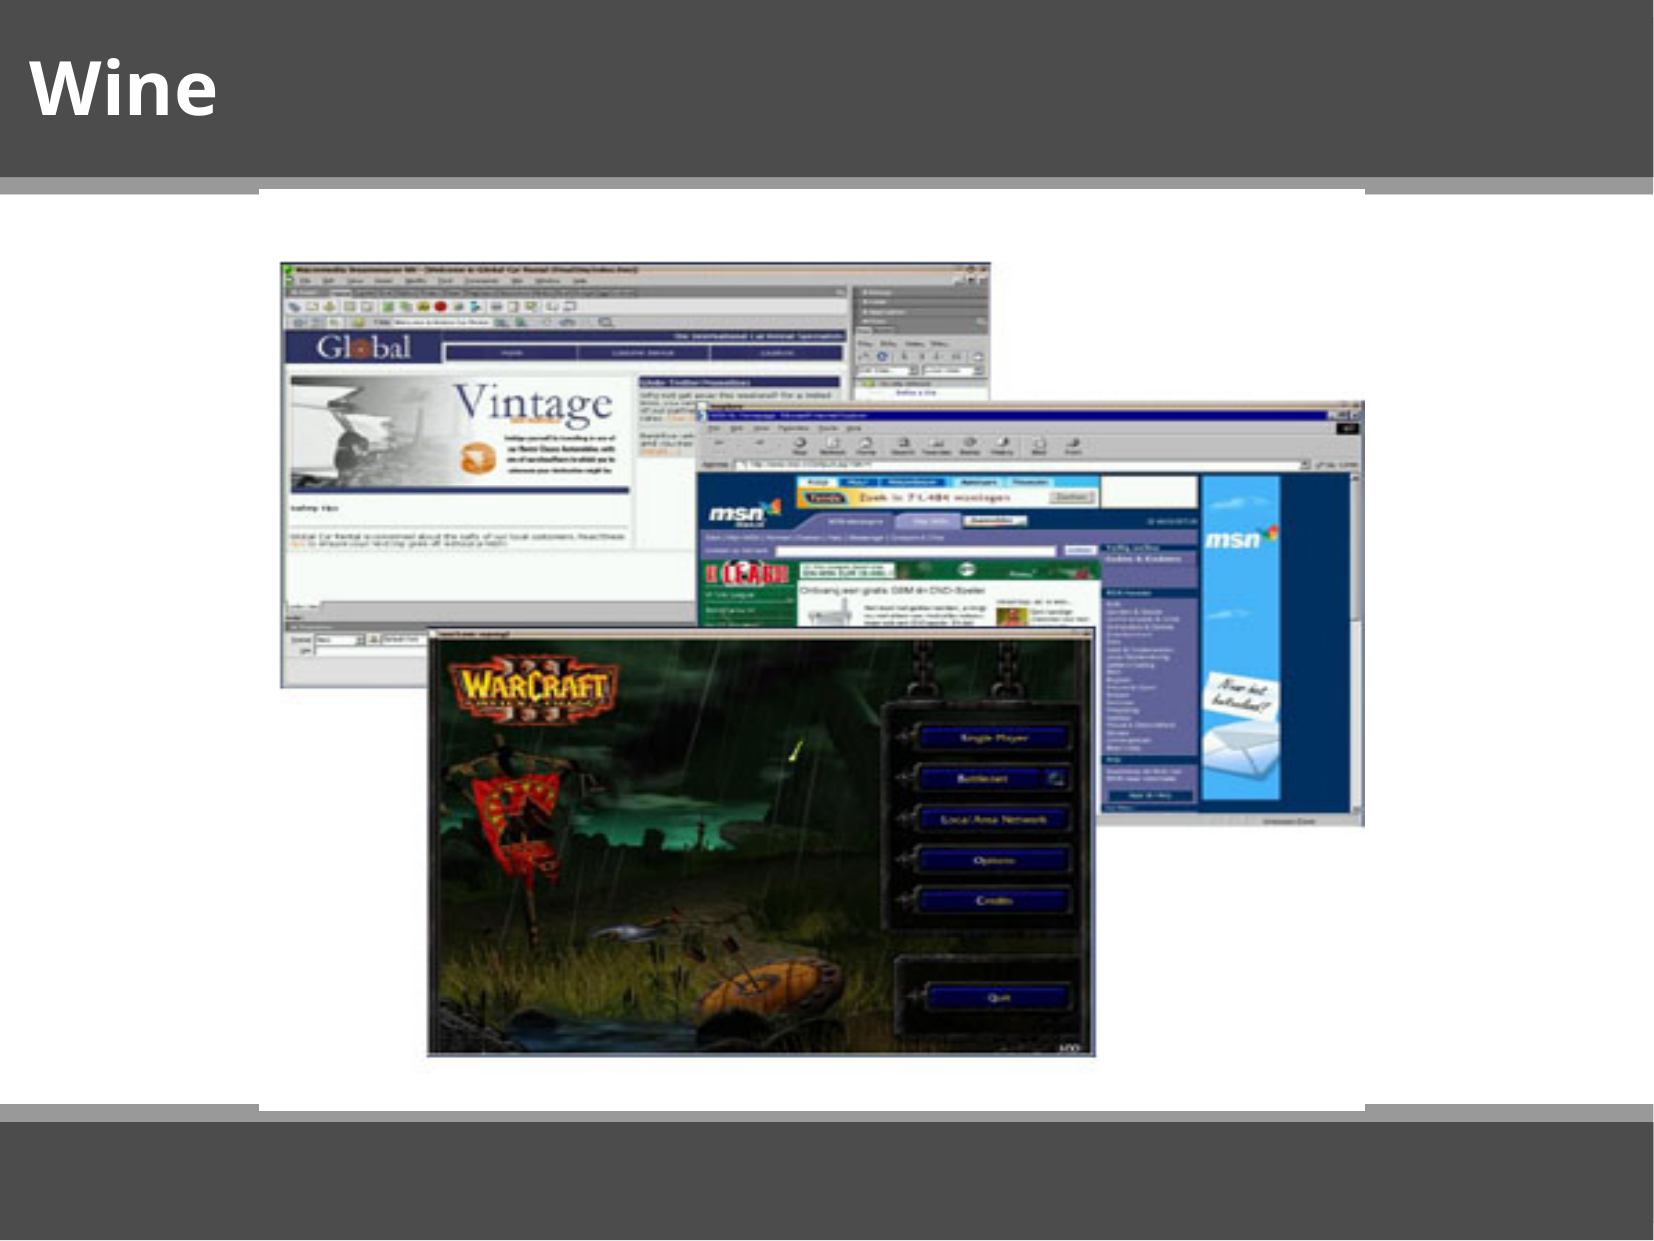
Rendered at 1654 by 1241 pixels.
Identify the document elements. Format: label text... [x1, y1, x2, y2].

picture [259, 189, 1365, 1111]
title Wine [29, 15, 1654, 158]
